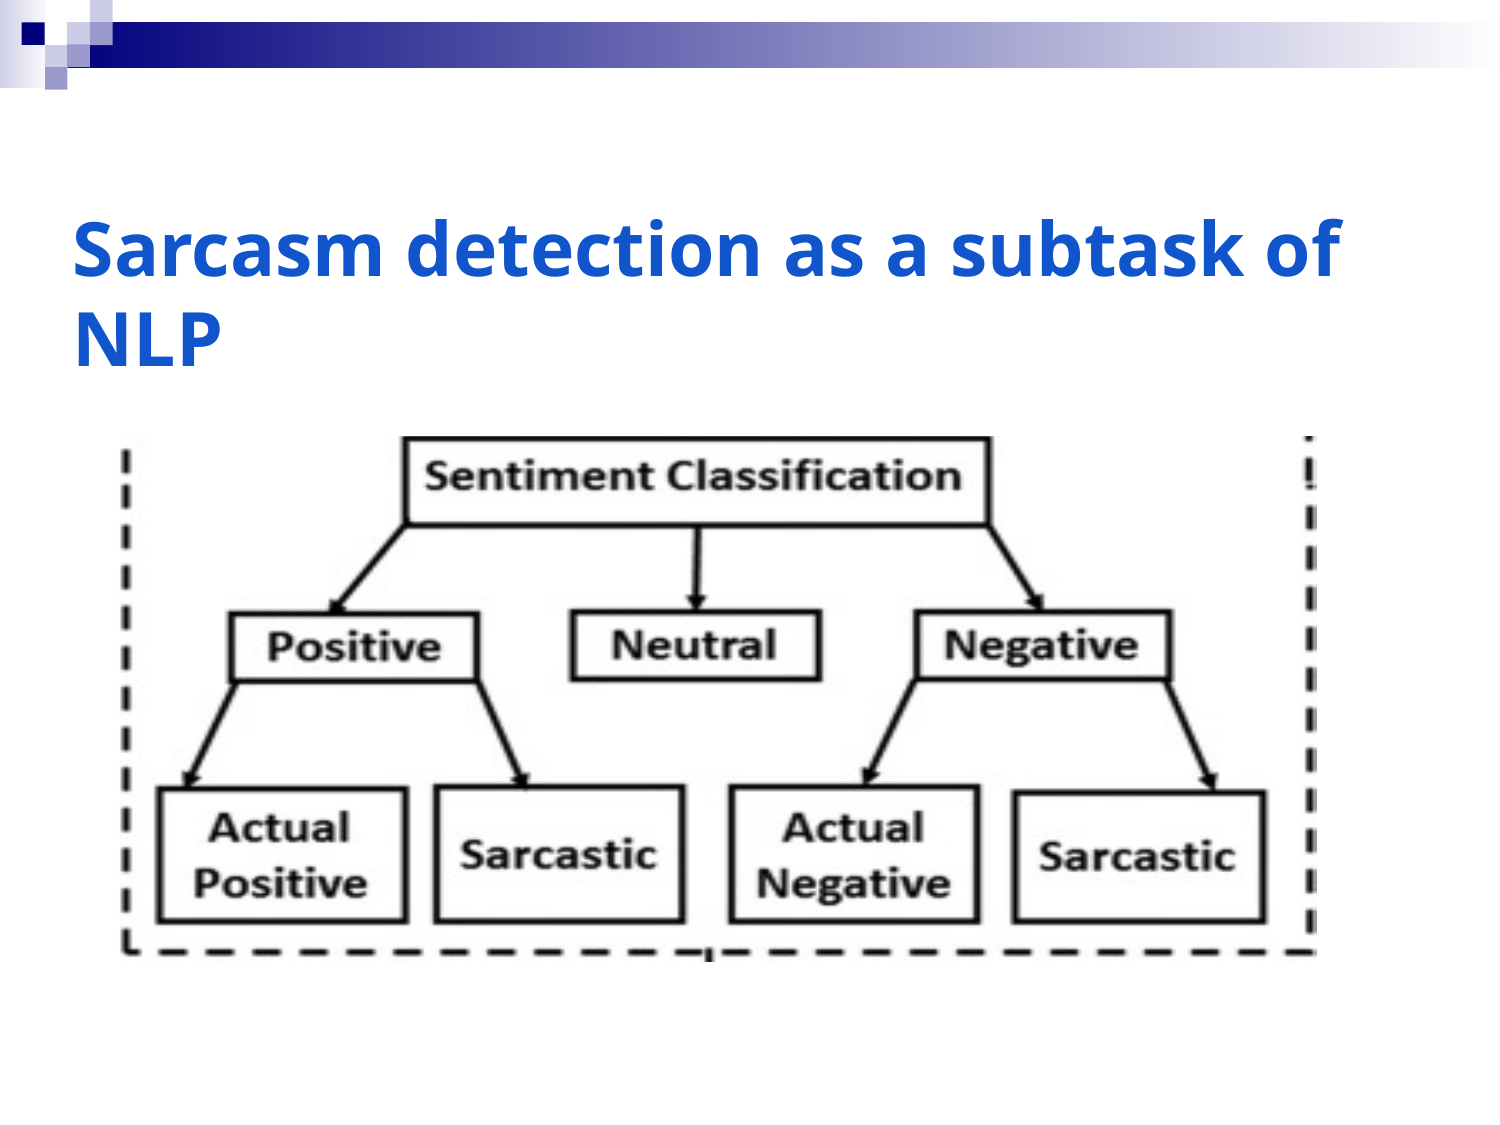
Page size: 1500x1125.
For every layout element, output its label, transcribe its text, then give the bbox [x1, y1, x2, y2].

text_box Sarcasm detection as a subtask of NLP [58, 193, 1402, 299]
picture [119, 436, 1430, 962]
